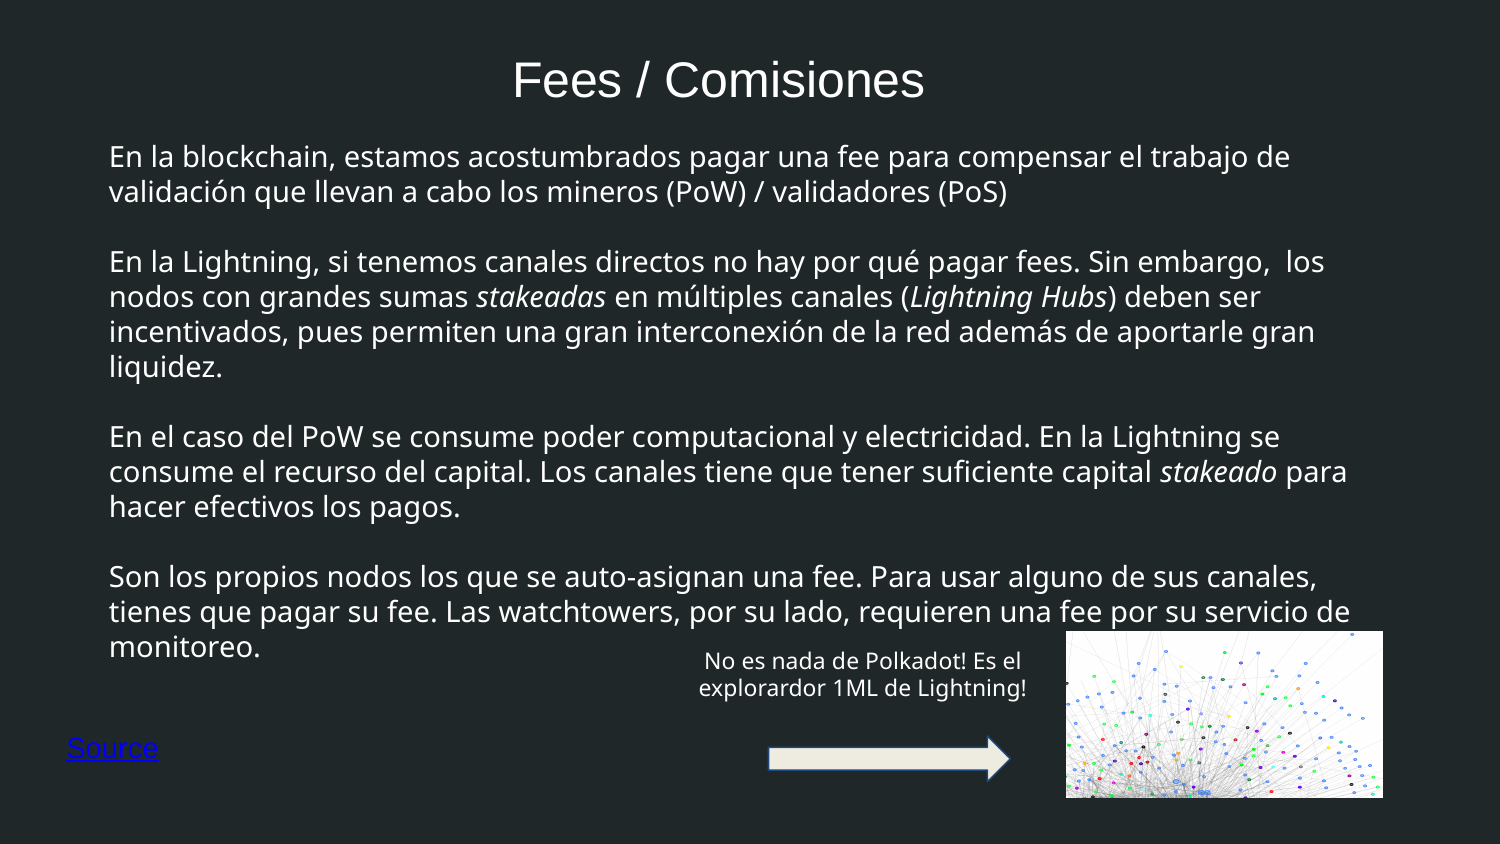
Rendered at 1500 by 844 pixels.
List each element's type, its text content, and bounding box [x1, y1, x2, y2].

text_box [768, 736, 1011, 782]
text_box No es nada de Polkadot! Es el explorardor 1ML de Lightning! [660, 631, 1067, 820]
picture [1066, 631, 1383, 799]
text_box Source [51, 714, 207, 844]
text_box En la blockchain, estamos acostumbrados pagar una fee para compensar el trabajo de validación que llevan a cabo los mineros (PoW) / validadores (PoS) En la Lightning, si tenemos canales directos no hay por qué pagar fees. Sin embargo, los nodos con grandes sumas stakeadas en múltiples canales (Lightning Hubs) deben ser incentivados, pues permiten una gran interconexión de la red además de aportarle gran liquidez. En el caso del PoW se consume poder computacional y electricidad. En la Lightning se consume el recurso del capital. Los canales tiene que tener suficiente capital stakeado para hacer efectivos los pagos. Son los propios nodos los que se auto-asignan una fee. Para usar alguno de sus canales, tienes que pagar su fee. Las watchtowers, por su lado, requieren una fee por su servicio de monitoreo. [94, 123, 1398, 739]
text_box Fees / Comisiones [497, 32, 1500, 162]
